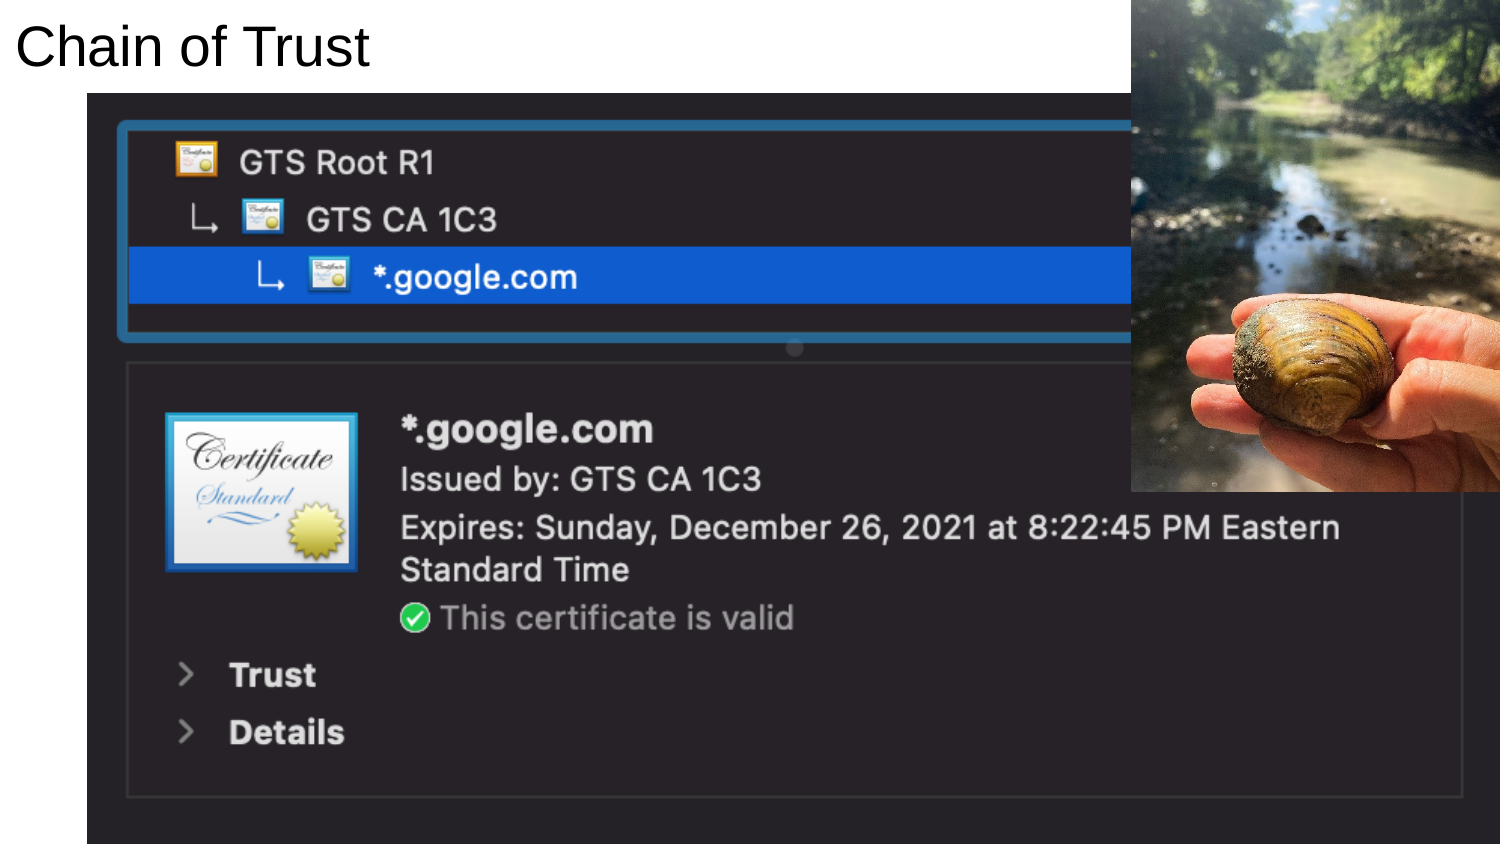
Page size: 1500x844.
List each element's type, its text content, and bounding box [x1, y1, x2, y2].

title Chain of Trust [0, 0, 1131, 94]
picture [87, 0, 1500, 844]
